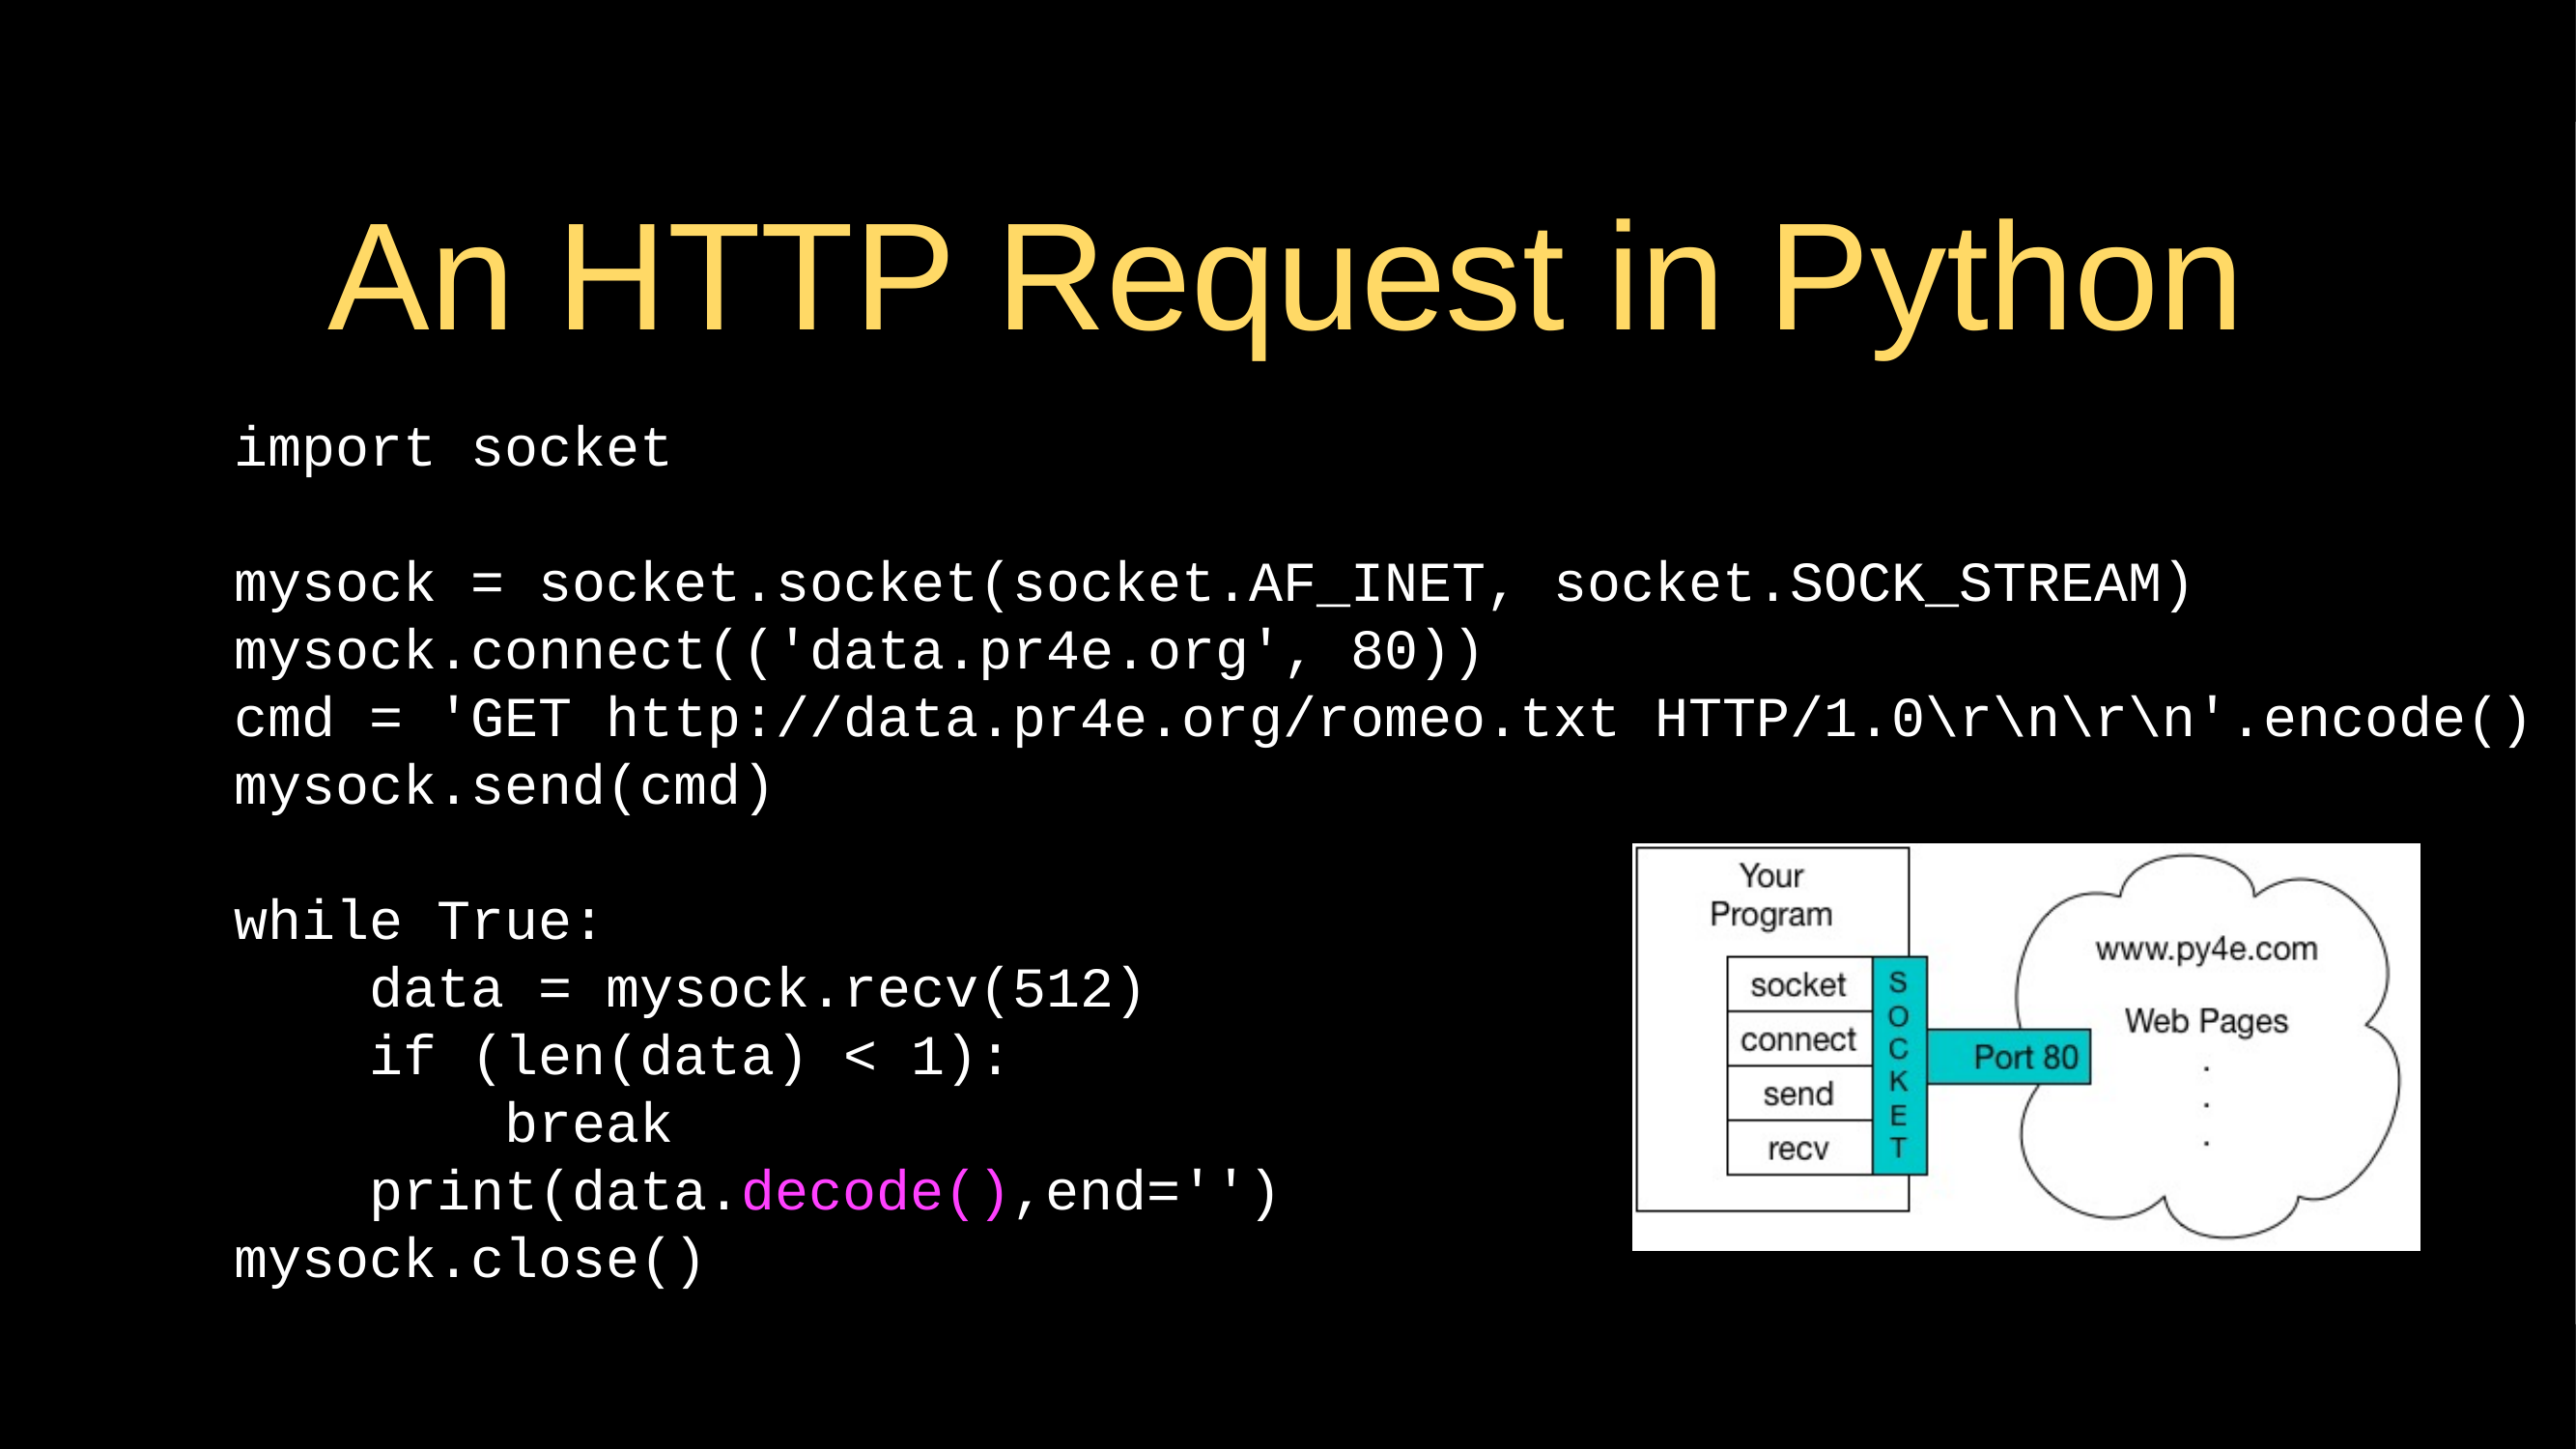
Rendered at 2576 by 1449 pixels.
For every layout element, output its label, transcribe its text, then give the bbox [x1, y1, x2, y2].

text_box import socket mysock = socket.socket(socket.AF_INET, socket.SOCK_STREAM) mysock.connect(('data.pr4e.org', 80)) cmd = 'GET http://data.pr4e.org/romeo.txt HTTP/1.0\r\n\r\n'.encode() mysock.send(cmd) while True: data = mysock.recv(512) if (len(data) < 1): break print(data.decode(),end='') mysock.close() [220, 402, 2548, 1296]
title An HTTP Request in Python [183, 133, 2391, 403]
